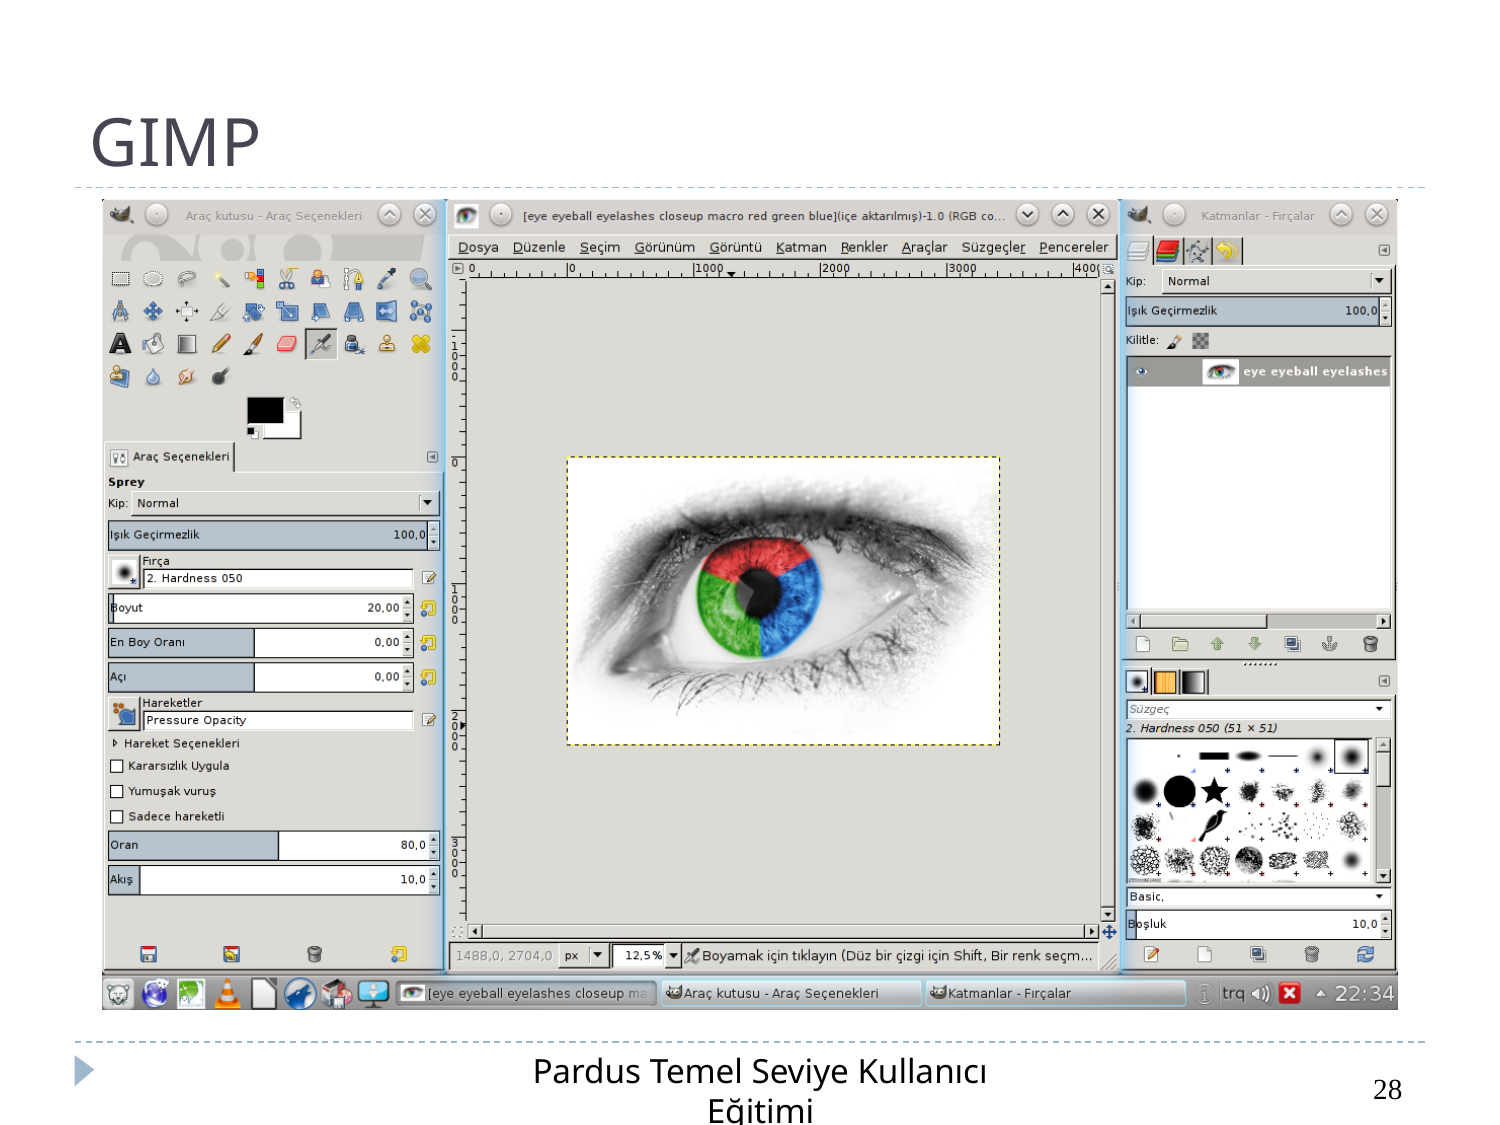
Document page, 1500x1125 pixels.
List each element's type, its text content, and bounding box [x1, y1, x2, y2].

picture [102, 199, 1398, 1010]
title GIMP [75, 24, 1425, 188]
